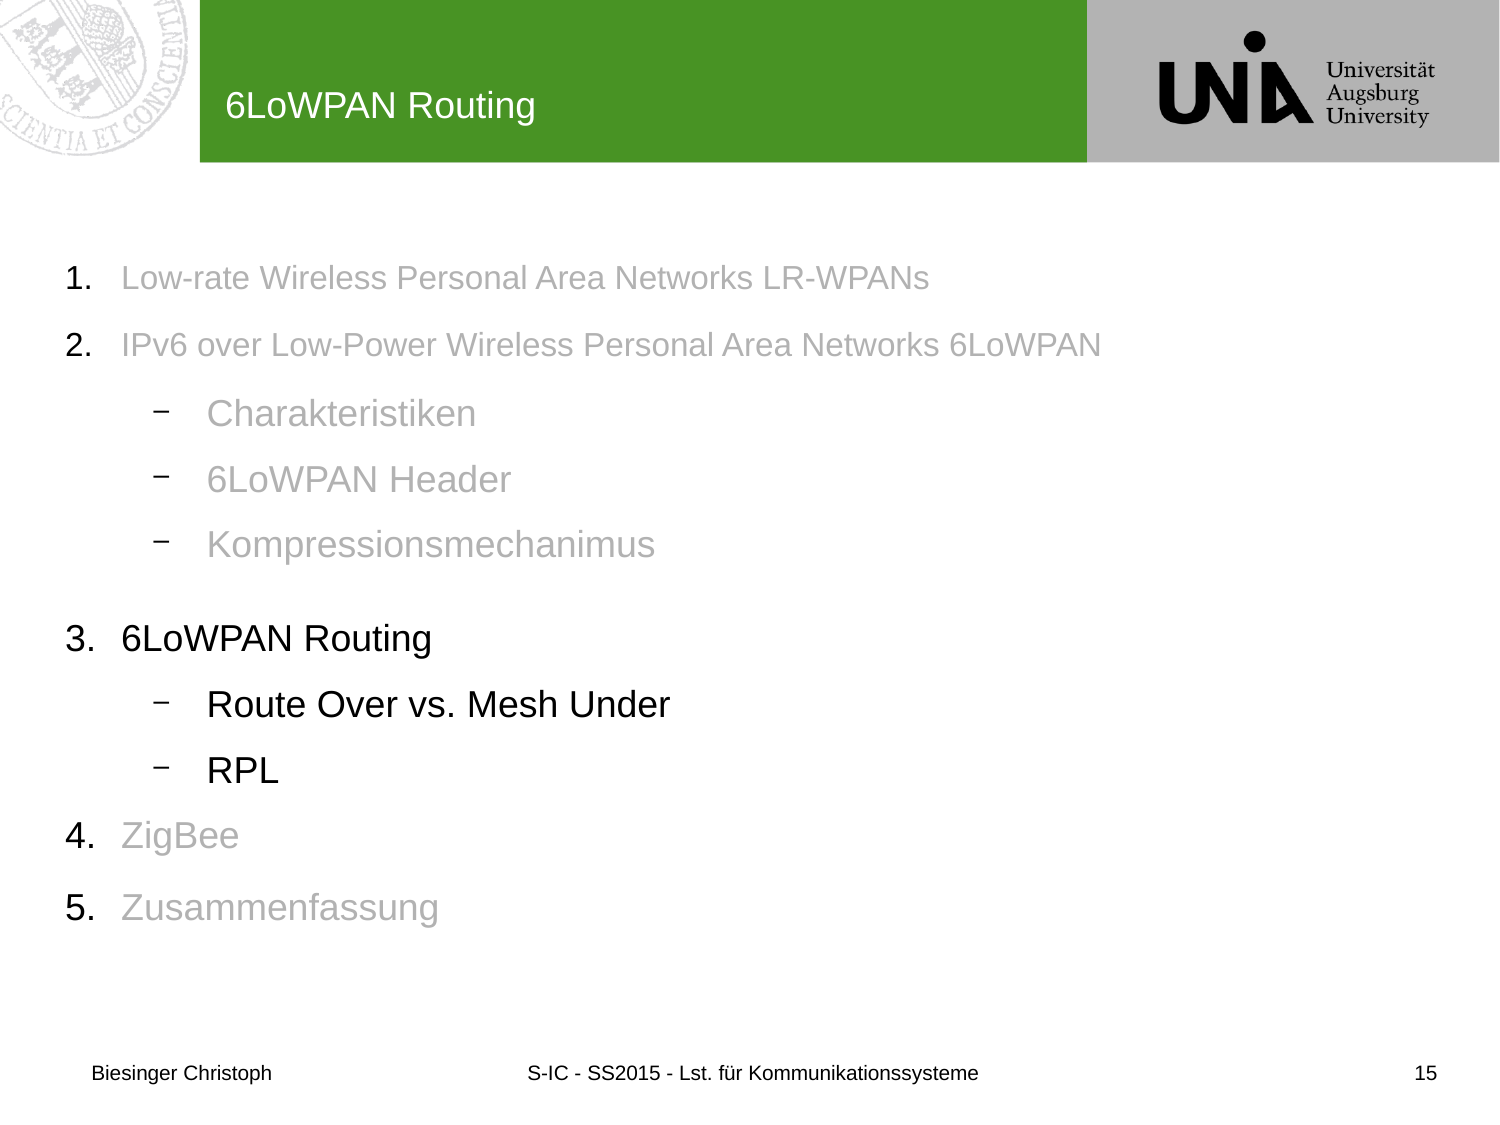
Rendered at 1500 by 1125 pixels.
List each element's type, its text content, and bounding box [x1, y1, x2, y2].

list Low-rate Wireless Personal Area Networks LR-WPANs IPv6 over Low-Power Wireless Personal Area Networks 6LoWPAN Charakteristiken 6LoWPAN Header Kompressionsmechanimus 6LoWPAN Routing Route Over vs. Mesh Under RPL ZigBee Zusammenfassung [64, 255, 1415, 998]
picture [0, 0, 188, 156]
picture [1122, 12, 1488, 271]
slide_number Biesinger Christoph [76, 1035, 389, 1110]
footer S-IC - SS2015 - Lst. für Kommunikationssysteme [512, 1035, 1123, 1110]
slide_number <Nummer> [1175, 1035, 1452, 1110]
title 6LoWPAN Routing [225, 50, 1088, 163]
